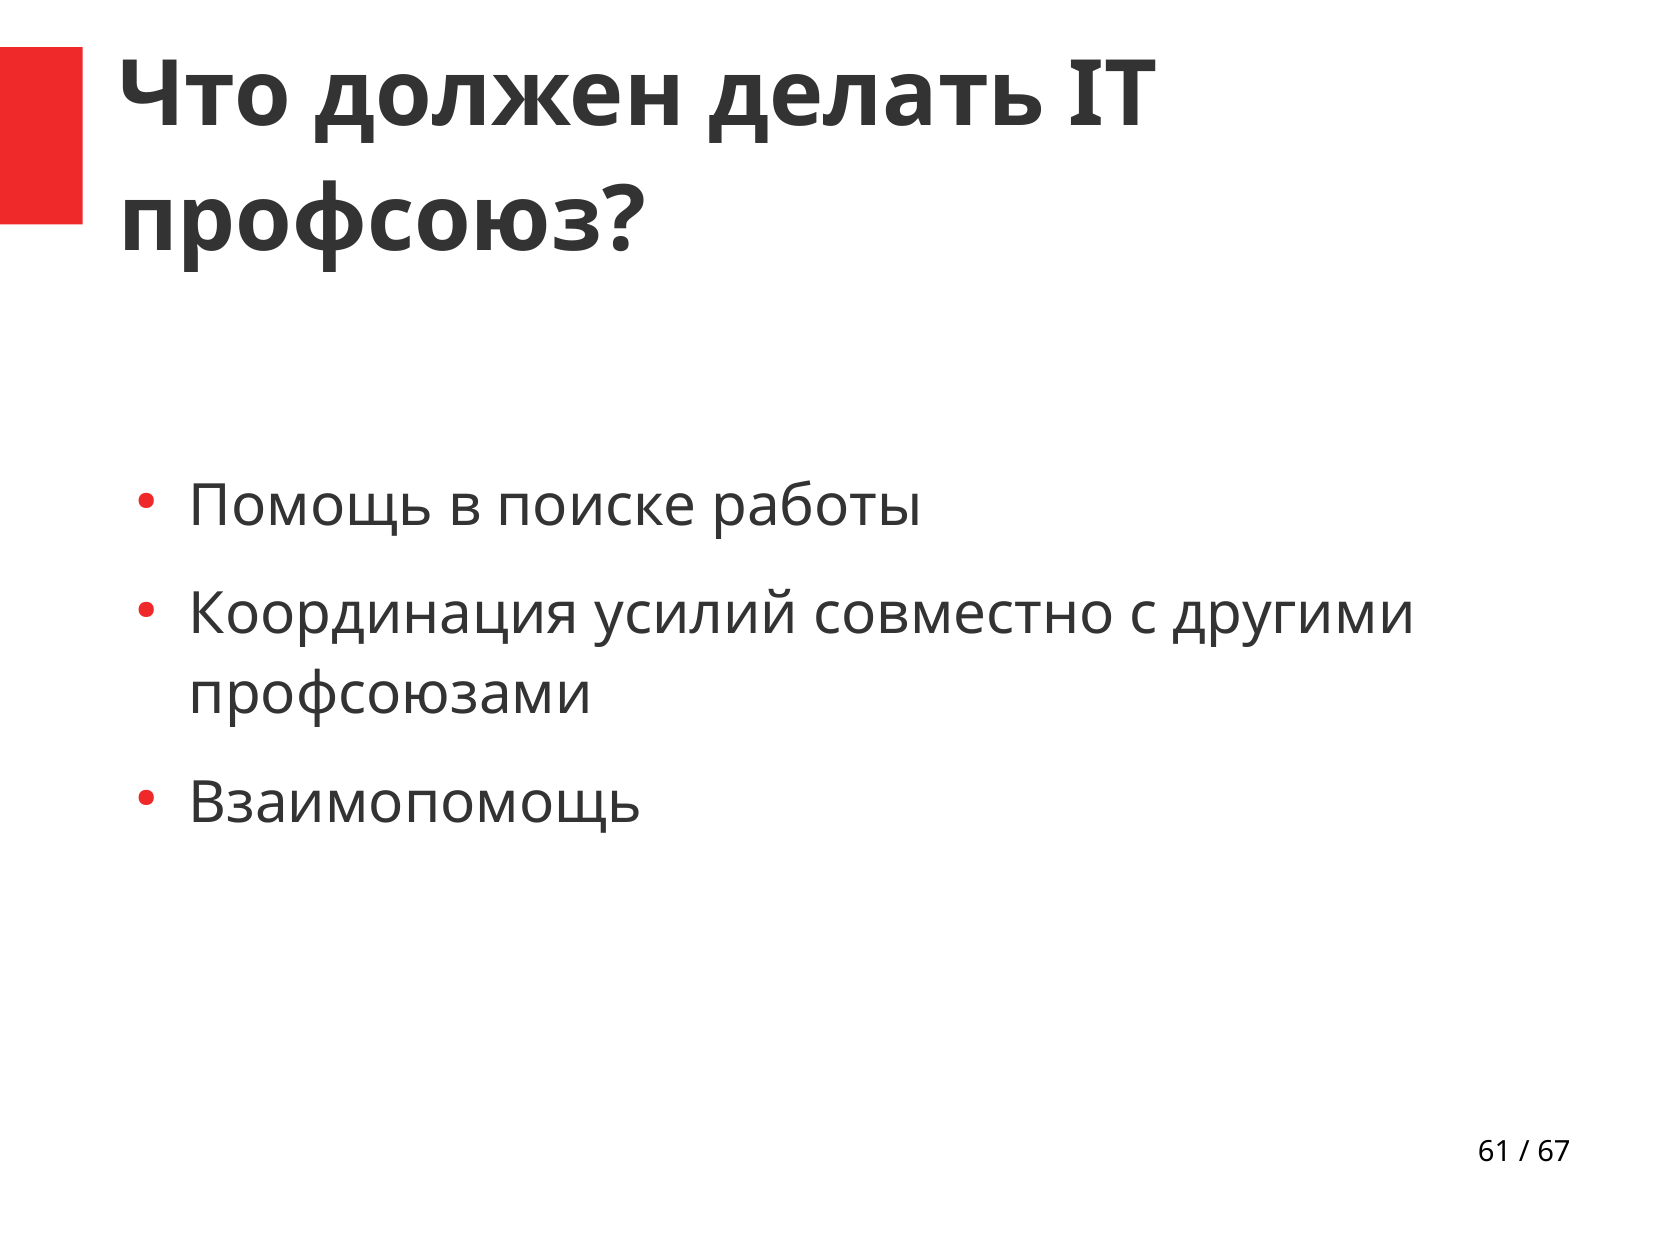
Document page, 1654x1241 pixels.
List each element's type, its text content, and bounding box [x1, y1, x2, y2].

list Помощь в поиске работы Координация усилий совместно с другими профсоюзами Взаимопомощь [118, 354, 1536, 1074]
title Что должен делать IT профсоюз? [118, 45, 1571, 260]
